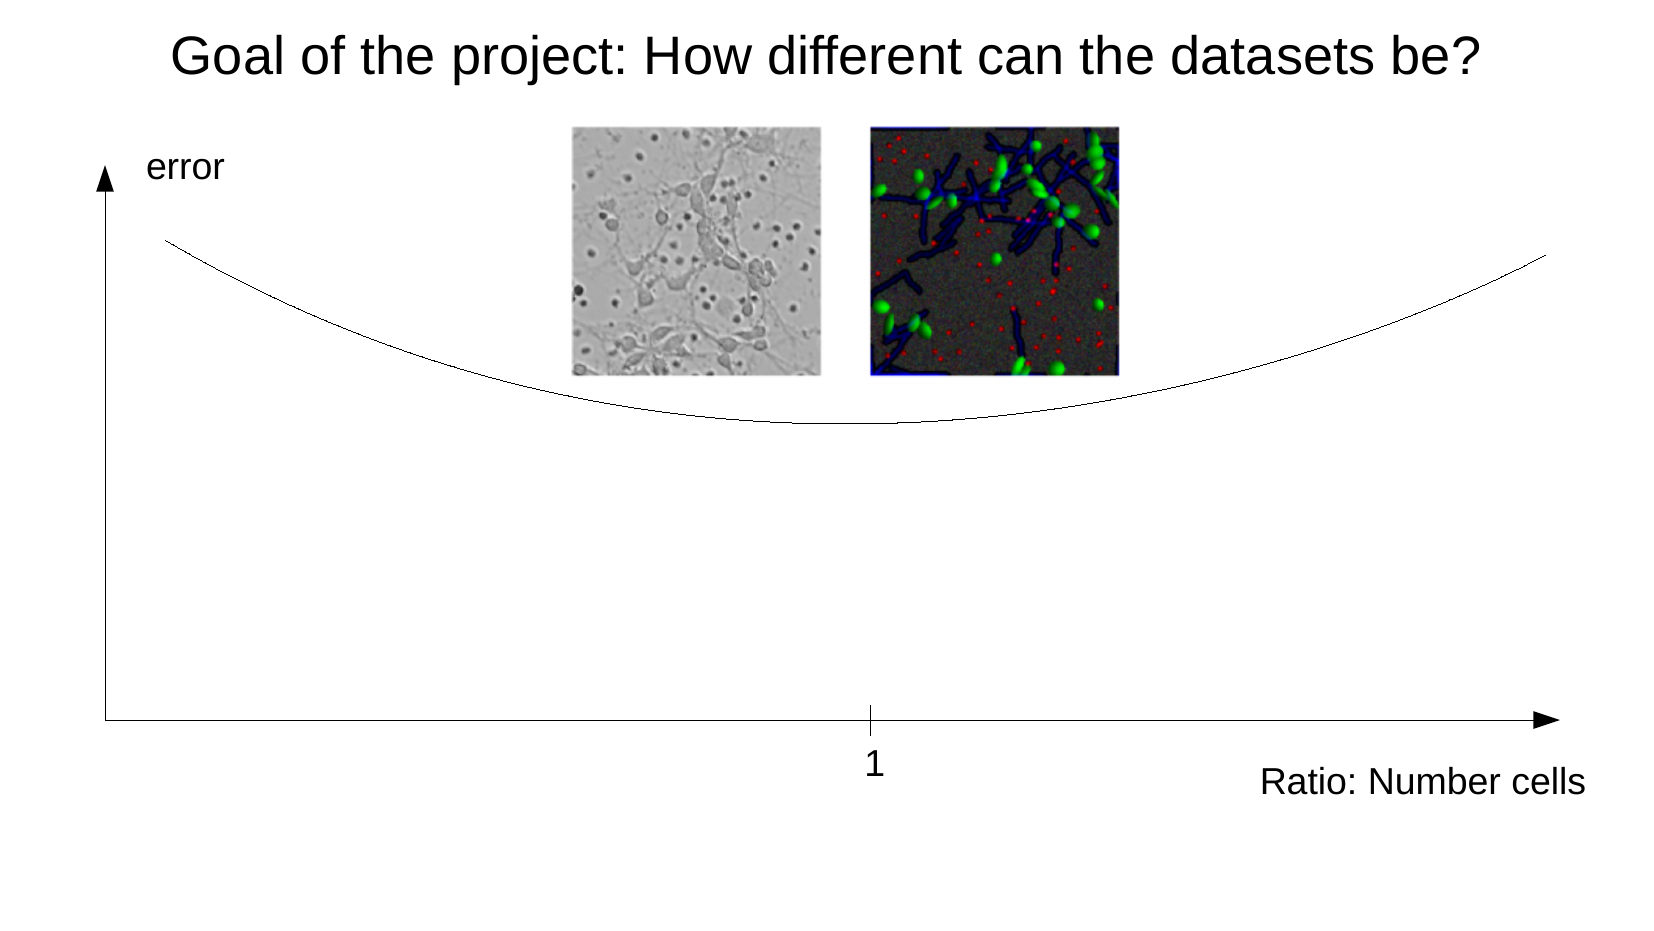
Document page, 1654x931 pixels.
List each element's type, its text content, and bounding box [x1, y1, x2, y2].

text_box error [131, 138, 241, 196]
text_box Ratio: Number cells [1245, 753, 1602, 811]
text_box Goal of the project: How different can the datasets be? [0, 17, 1654, 94]
picture [540, 101, 1200, 406]
text_box 1 [849, 735, 901, 792]
